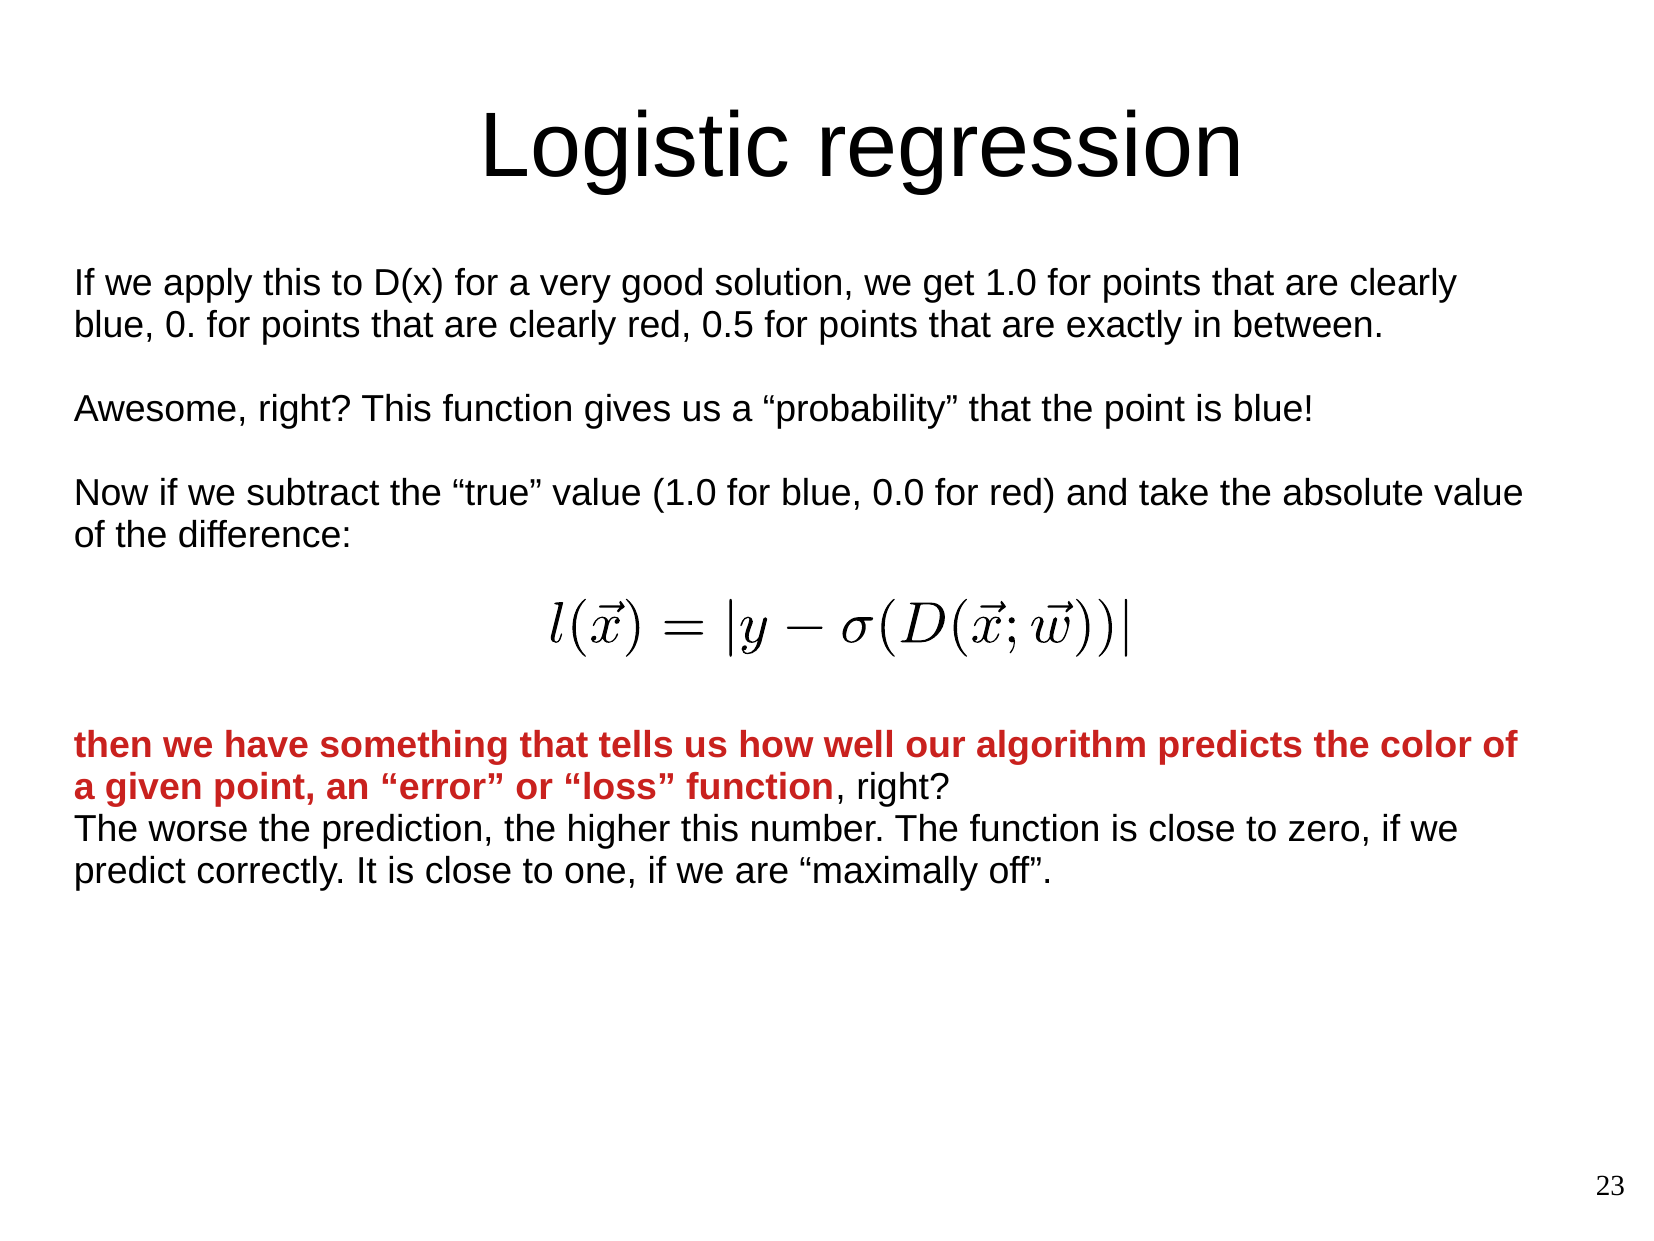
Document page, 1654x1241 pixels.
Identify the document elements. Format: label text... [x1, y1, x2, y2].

title Logistic regression [118, 40, 1607, 249]
text_box If we apply this to D(x) for a very good solution, we get 1.0 for points that are clearly blue, 0. for points that are clearly red, 0.5 for points that are exactly in between. Awesome, right? This function gives us a “probability” that the point is blue! Now if we subtract the “true” value (1.0 for blue, 0.0 for red) and take the absolute value of the difference: then we have something that tells us how well our algorithm predicts the color of a given point, an “error” or “loss” function, right? The worse the prediction, the higher this number. The function is close to zero, if we predict correctly. It is close to one, if we are “maximally off”. [59, 254, 1548, 899]
picture [546, 596, 1137, 659]
